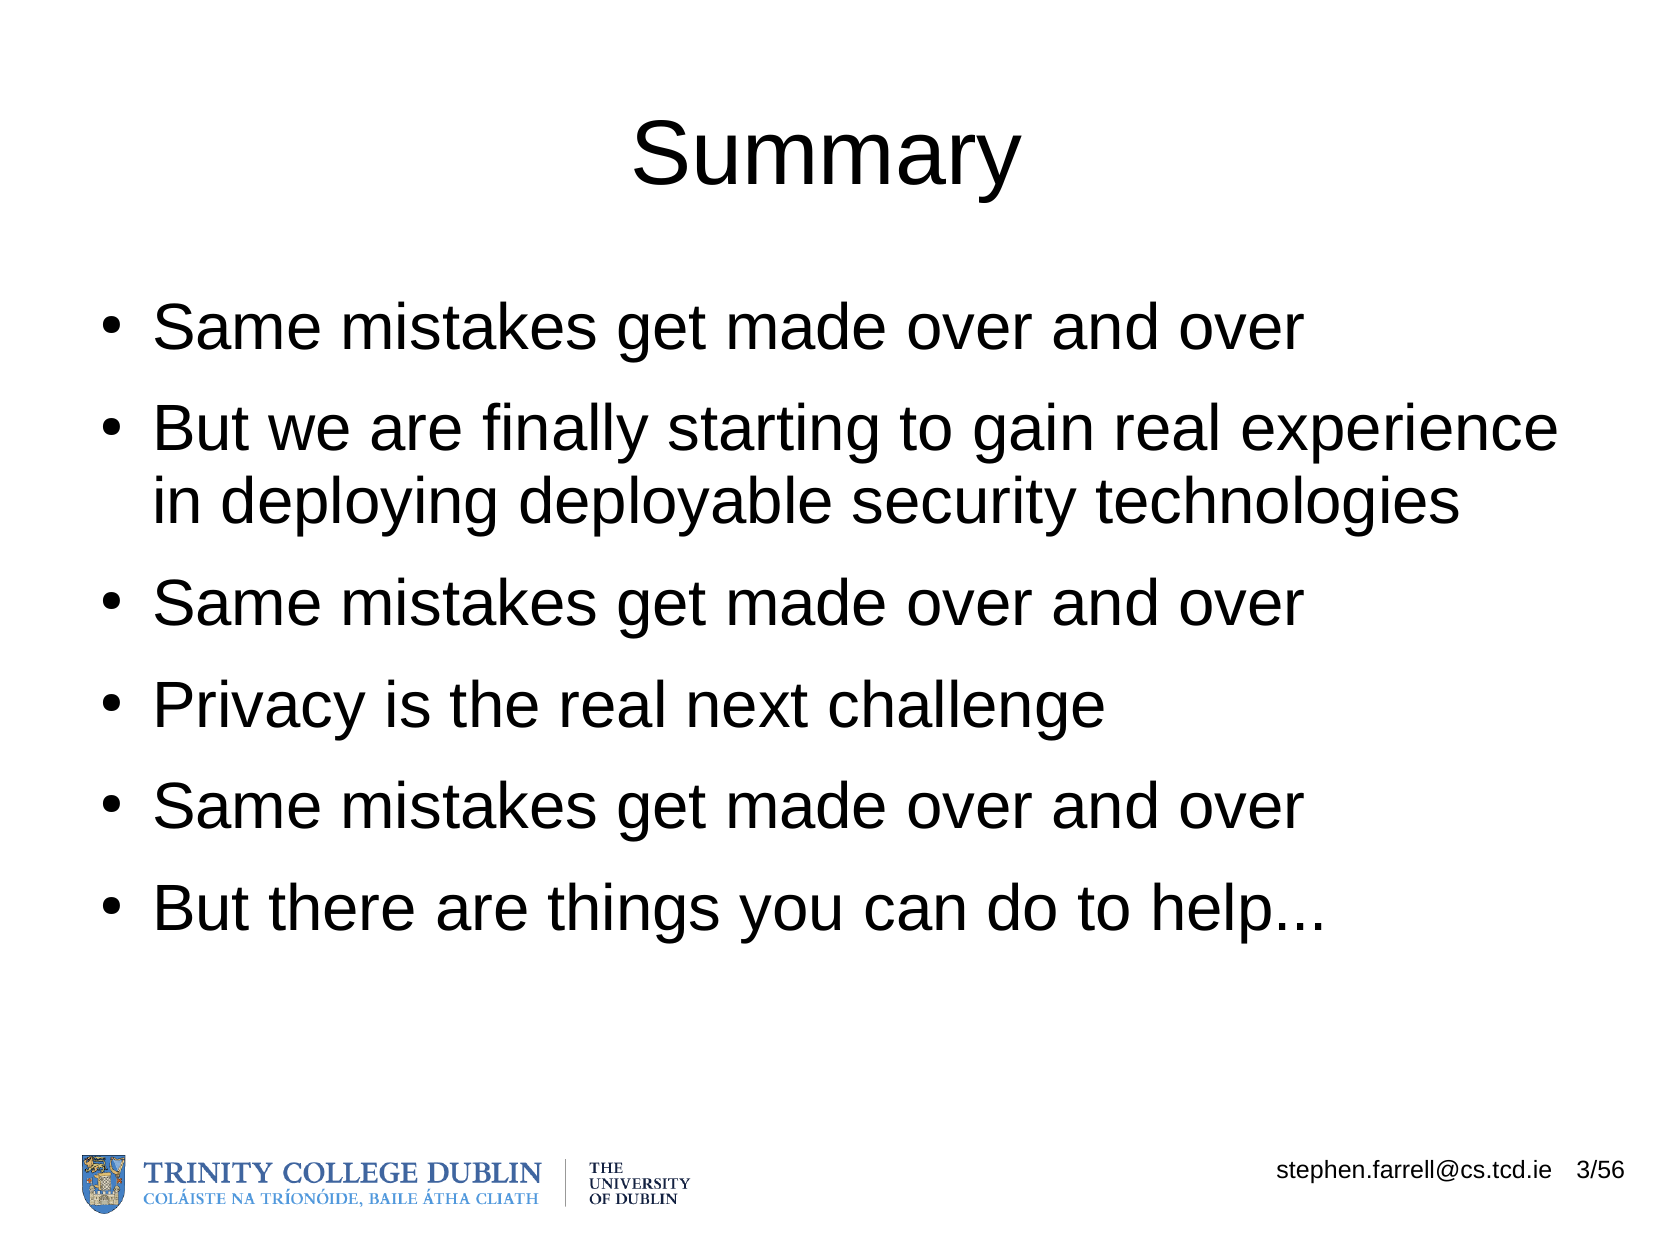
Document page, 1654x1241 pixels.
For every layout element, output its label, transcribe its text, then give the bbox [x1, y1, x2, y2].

list Same mistakes get made over and over But we are finally starting to gain real experience in deploying deployable security technologies Same mistakes get made over and over Privacy is the real next challenge Same mistakes get made over and over But there are things you can do to help... [82, 290, 1571, 1010]
picture [82, 1155, 694, 1214]
title Summary [82, 49, 1571, 257]
